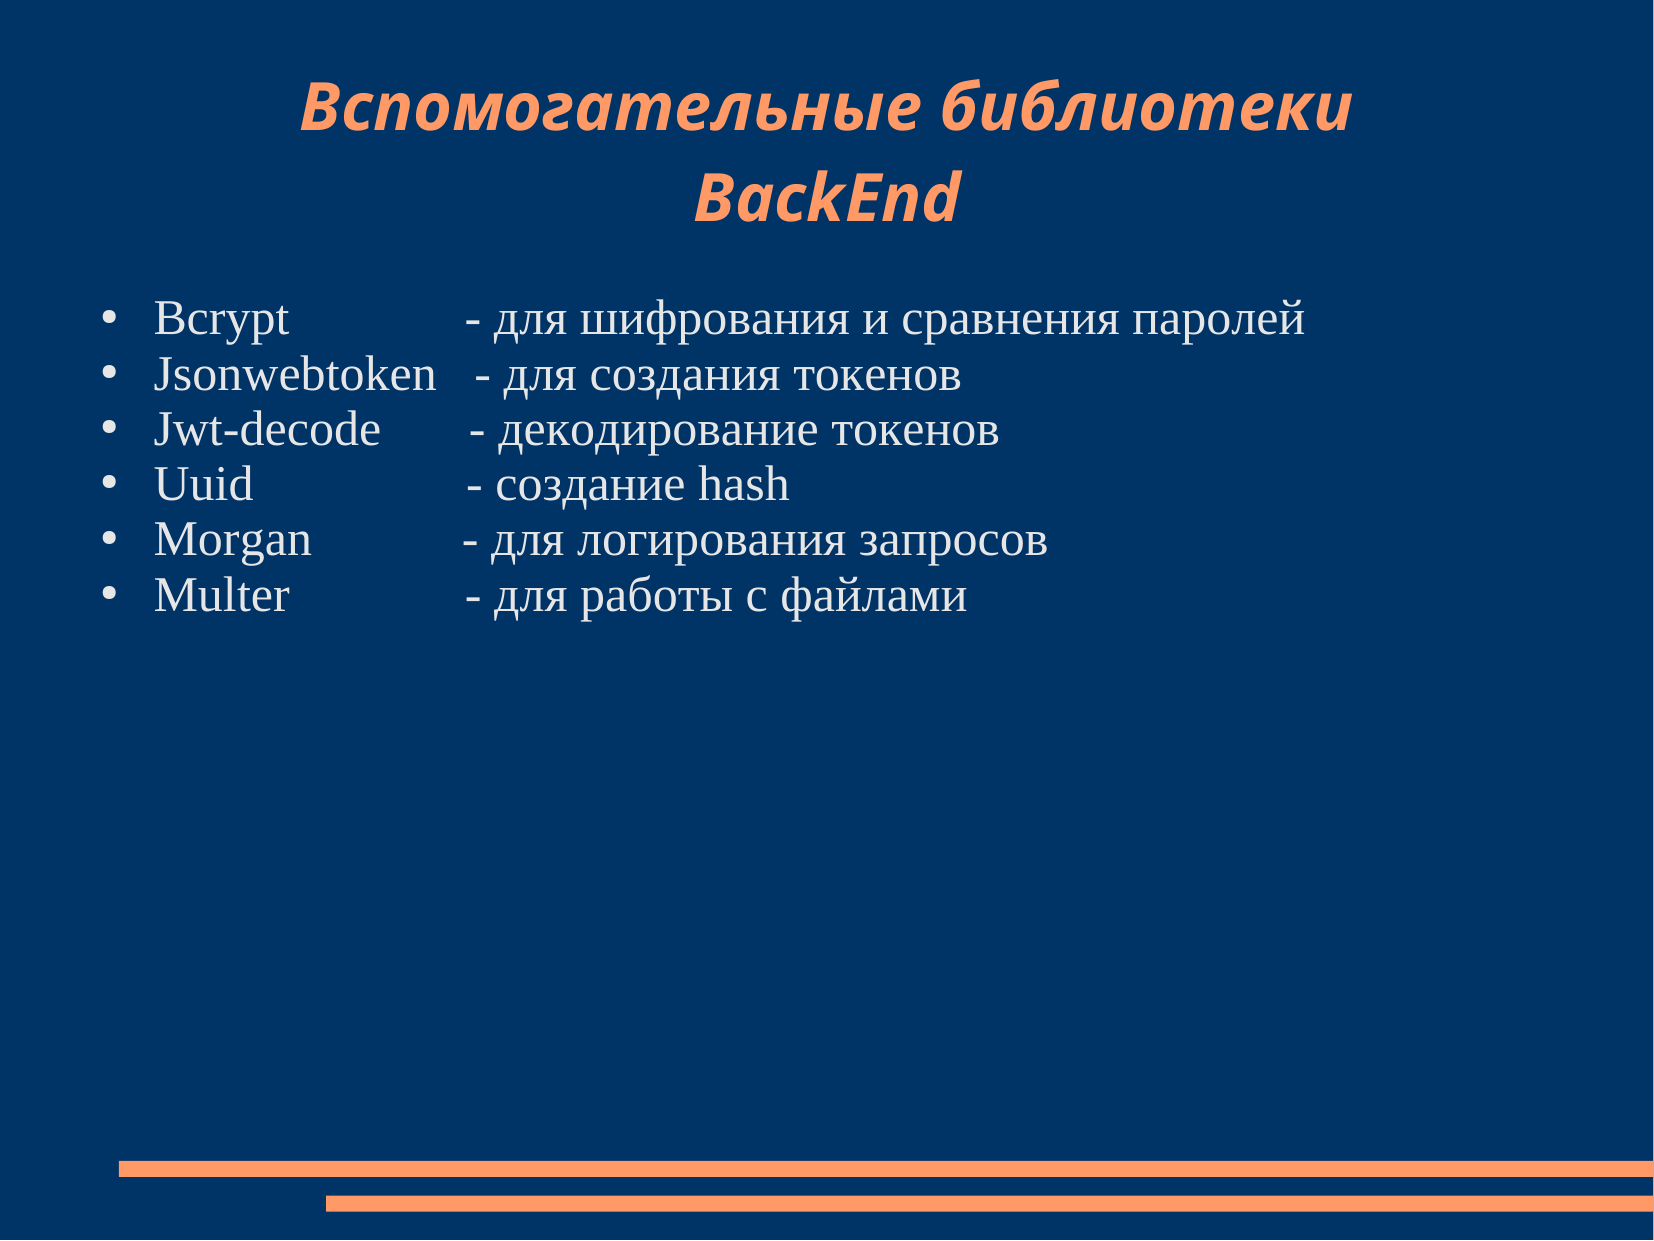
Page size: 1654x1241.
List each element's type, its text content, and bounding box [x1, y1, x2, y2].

title Вспомогательные библиотеки BackEnd [121, 33, 1534, 267]
list Bcrypt - для шифрования и сравнения паролей Jsonwebtoken - для создания токенов Jwt-decode - декодирование токенов Uuid - создание hash Morgan - для логирования запросов Multer - для работы с файлами [82, 290, 1571, 1109]
